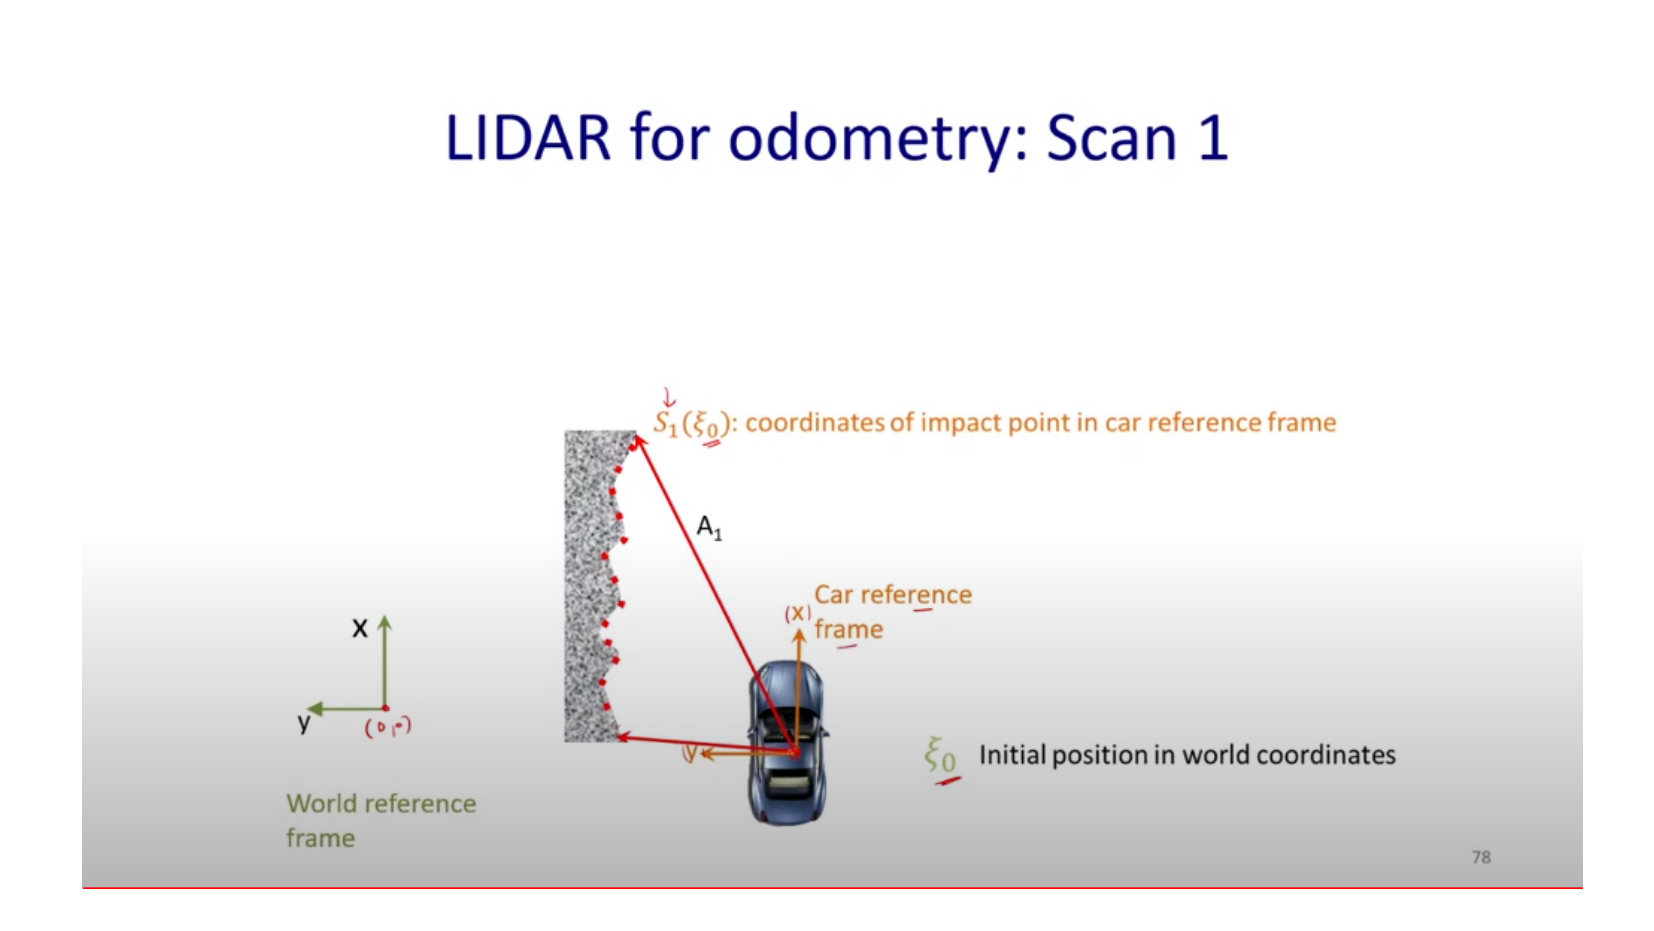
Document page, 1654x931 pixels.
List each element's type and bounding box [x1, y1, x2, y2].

picture [82, 37, 1583, 889]
